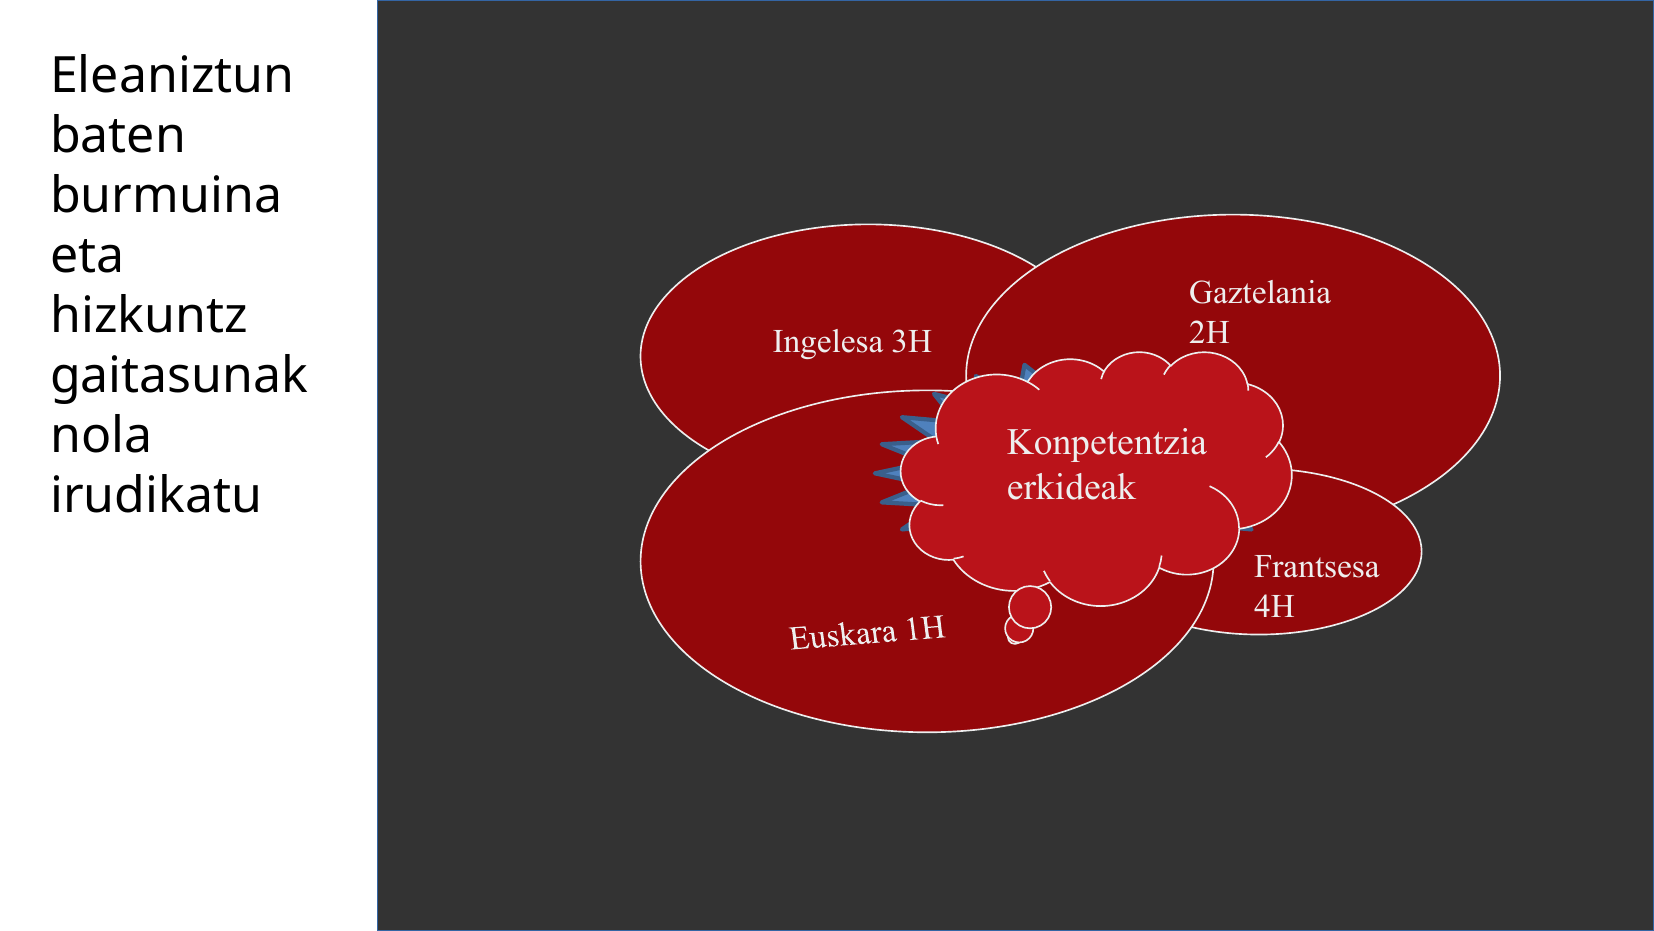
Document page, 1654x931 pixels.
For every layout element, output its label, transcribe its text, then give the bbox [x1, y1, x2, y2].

text_box Euskara 1H [770, 591, 1024, 665]
text_box Konpetentzia erkideak [992, 409, 1266, 515]
text_box Frantsesa 4H [1239, 536, 1422, 632]
text_box [640, 214, 1501, 733]
list [84, 211, 1571, 880]
text_box Gaztelania 2H [1174, 263, 1383, 358]
text_box Eleaniztun baten burmuina eta hizkuntz gaitasunak nola irudikatu [35, 35, 343, 531]
text_box Ingelesa 3H [757, 312, 954, 367]
